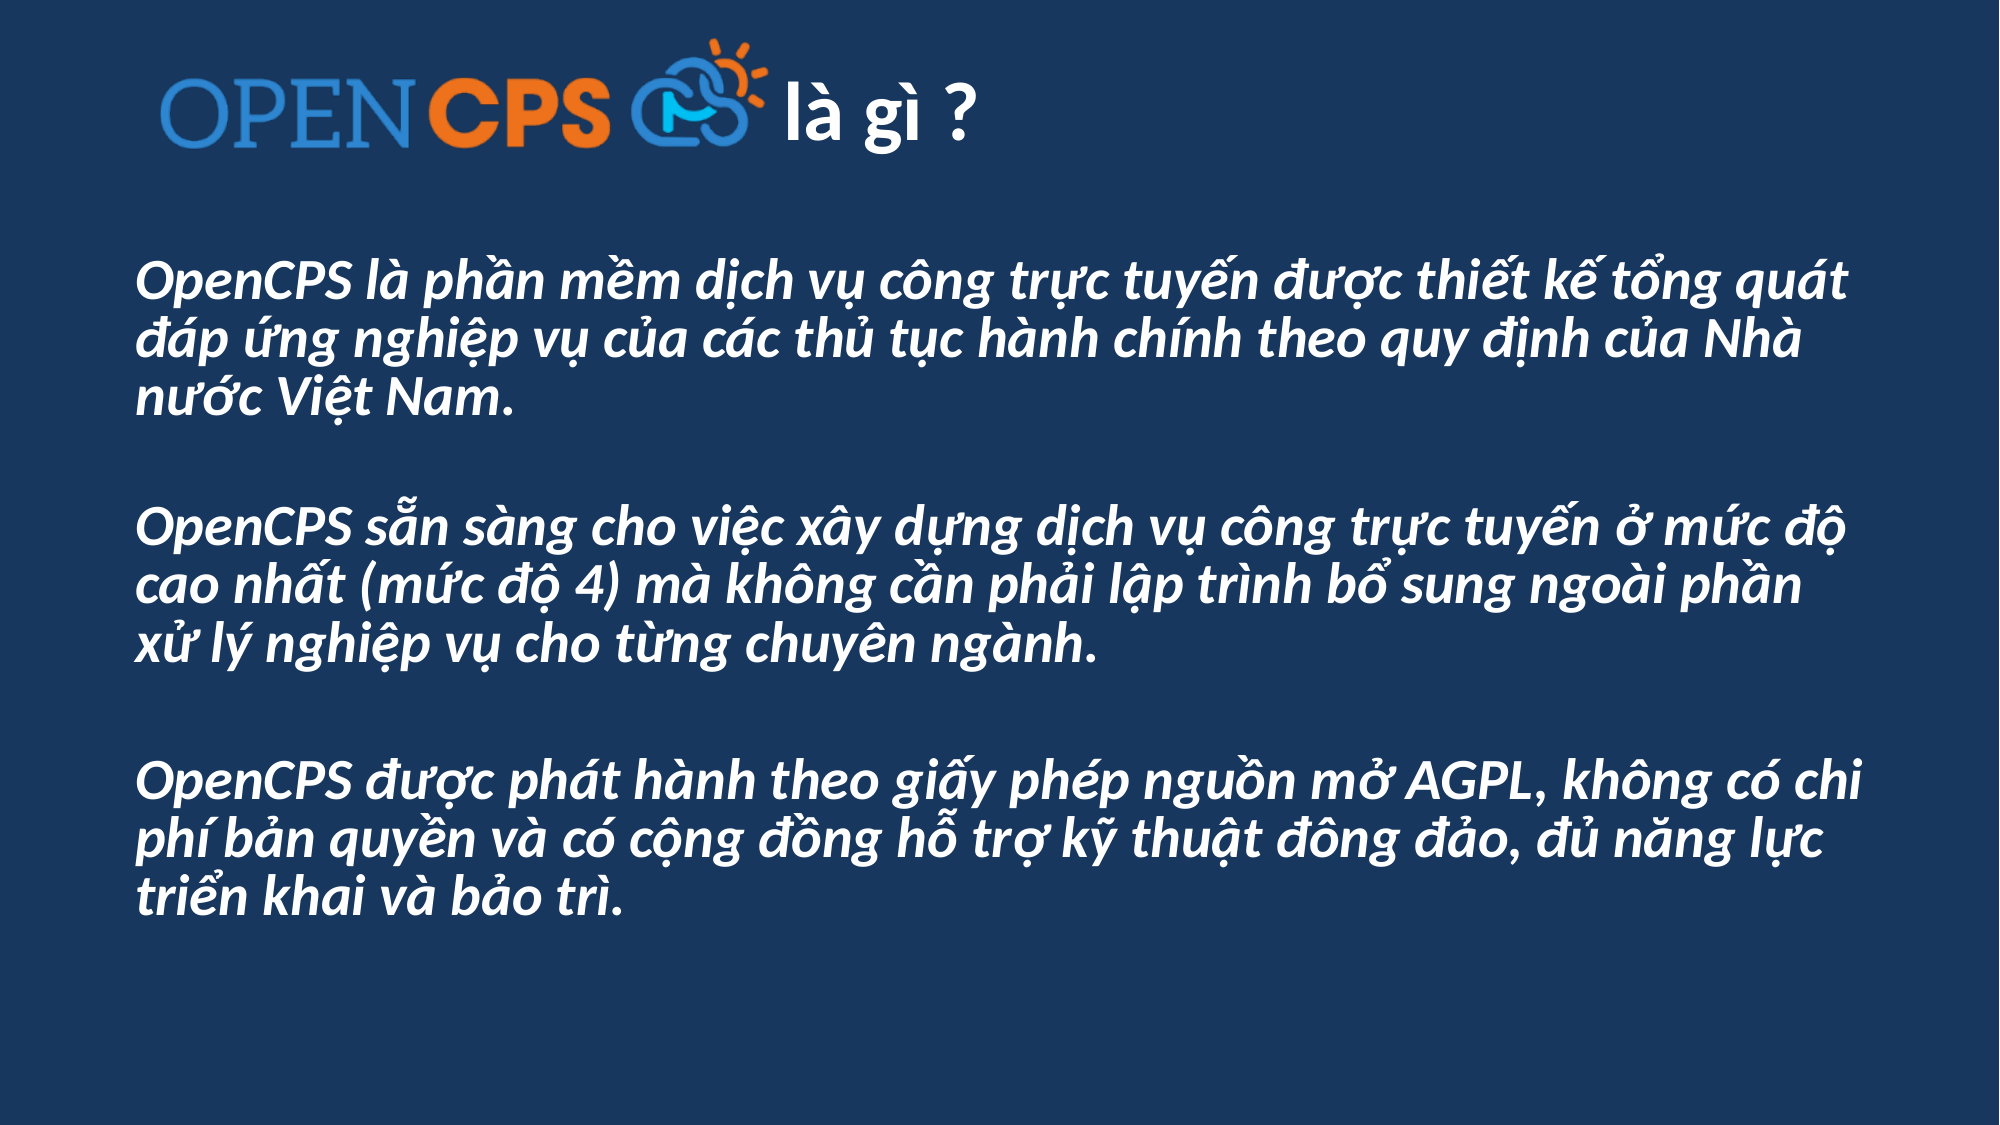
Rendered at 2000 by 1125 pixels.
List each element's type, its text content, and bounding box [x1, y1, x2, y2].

text_box OpenCPS được phát hành theo giấy phép nguồn mở AGPL, không có chi phí bản quyền và có cộng đồng hỗ trợ kỹ thuật đông đảo, đủ năng lực triển khai và bảo trì. [135, 697, 1921, 931]
text_box là gì ? [783, 77, 1609, 168]
text_box OpenCPS là phần mềm dịch vụ công trực tuyến được thiết kế tổng quát đáp ứng nghiệp vụ của các thủ tục hành chính theo quy định của Nhà nước Việt Nam. [135, 255, 1876, 443]
picture [149, 29, 778, 165]
text_box OpenCPS sẵn sàng cho việc xây dựng dịch vụ công trực tuyến ở mức độ cao nhất (mức độ 4) mà không cần phải lập trình bổ sung ngoài phần xử lý nghiệp vụ cho từng chuyên ngành. [135, 443, 1876, 691]
